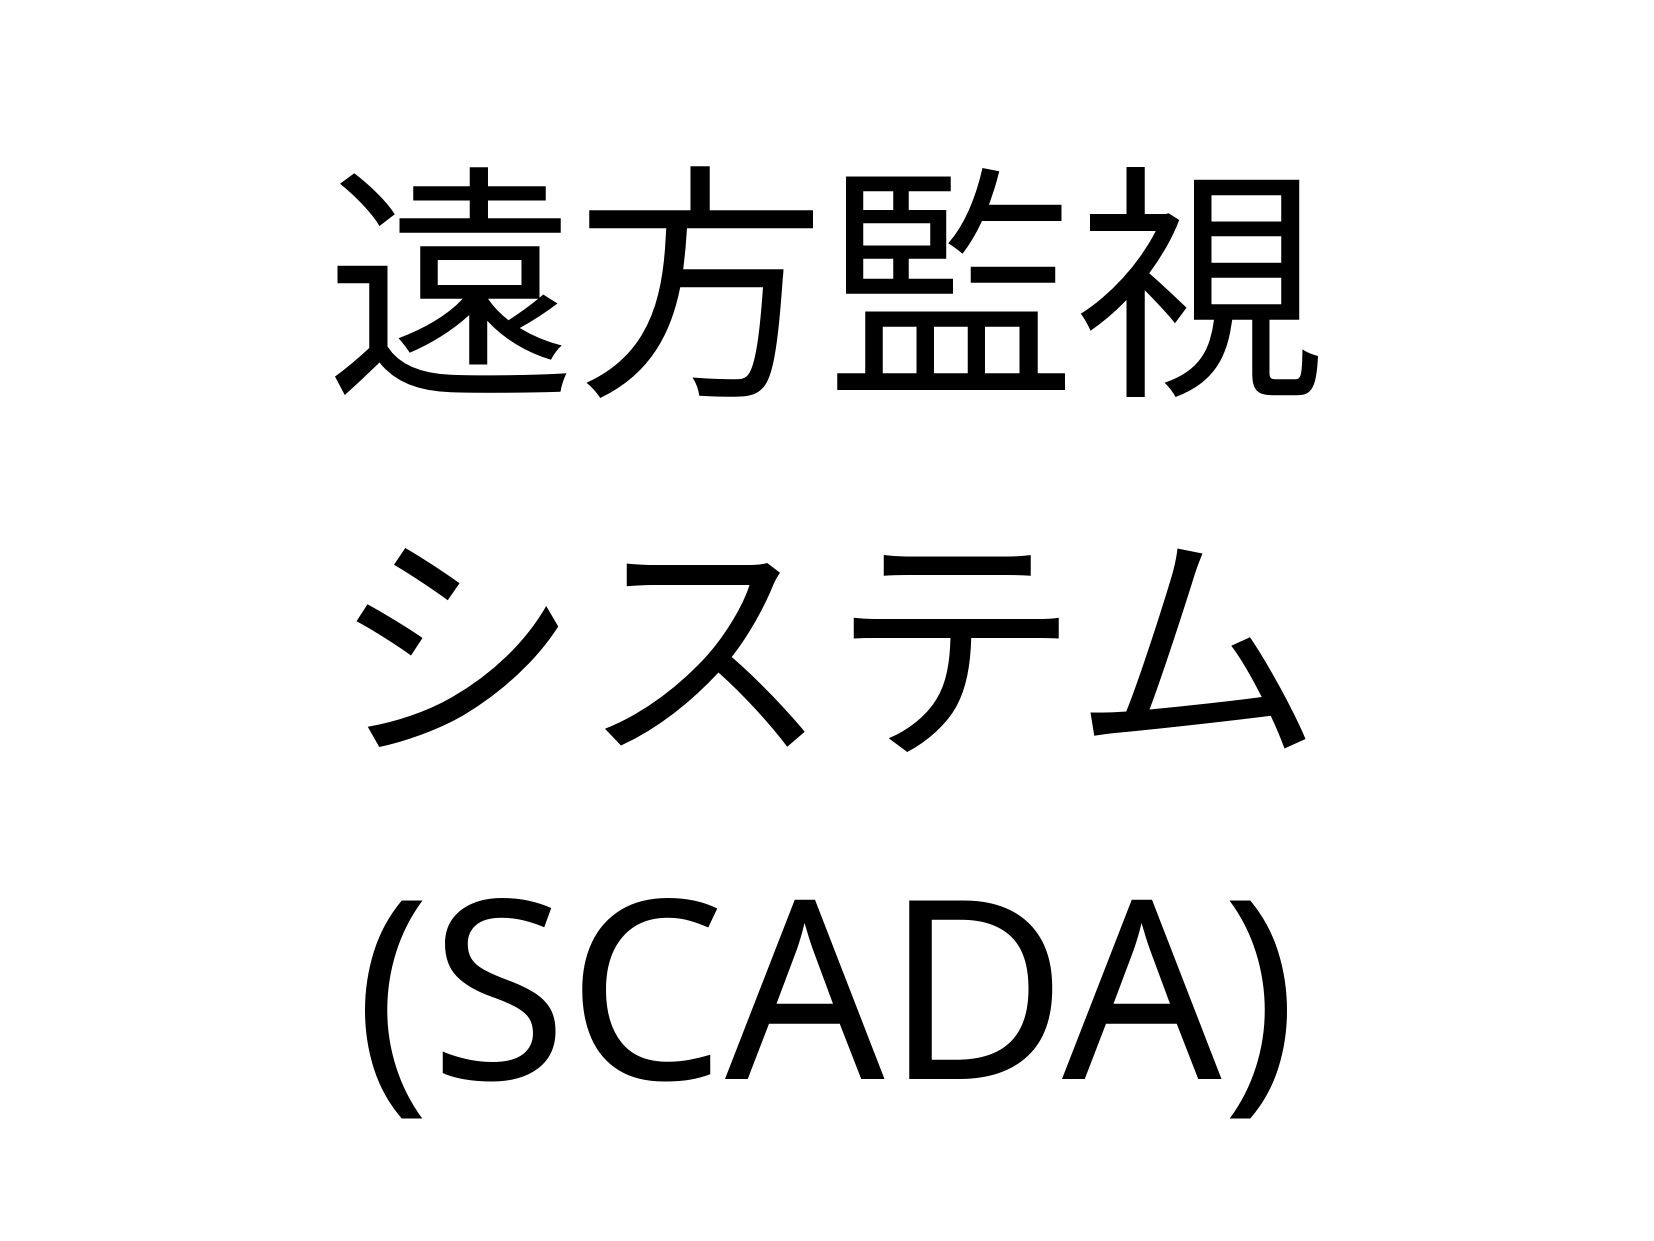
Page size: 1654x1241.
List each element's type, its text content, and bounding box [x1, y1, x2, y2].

title 遠方監視 システム (SCADA) [82, 57, 1571, 1183]
